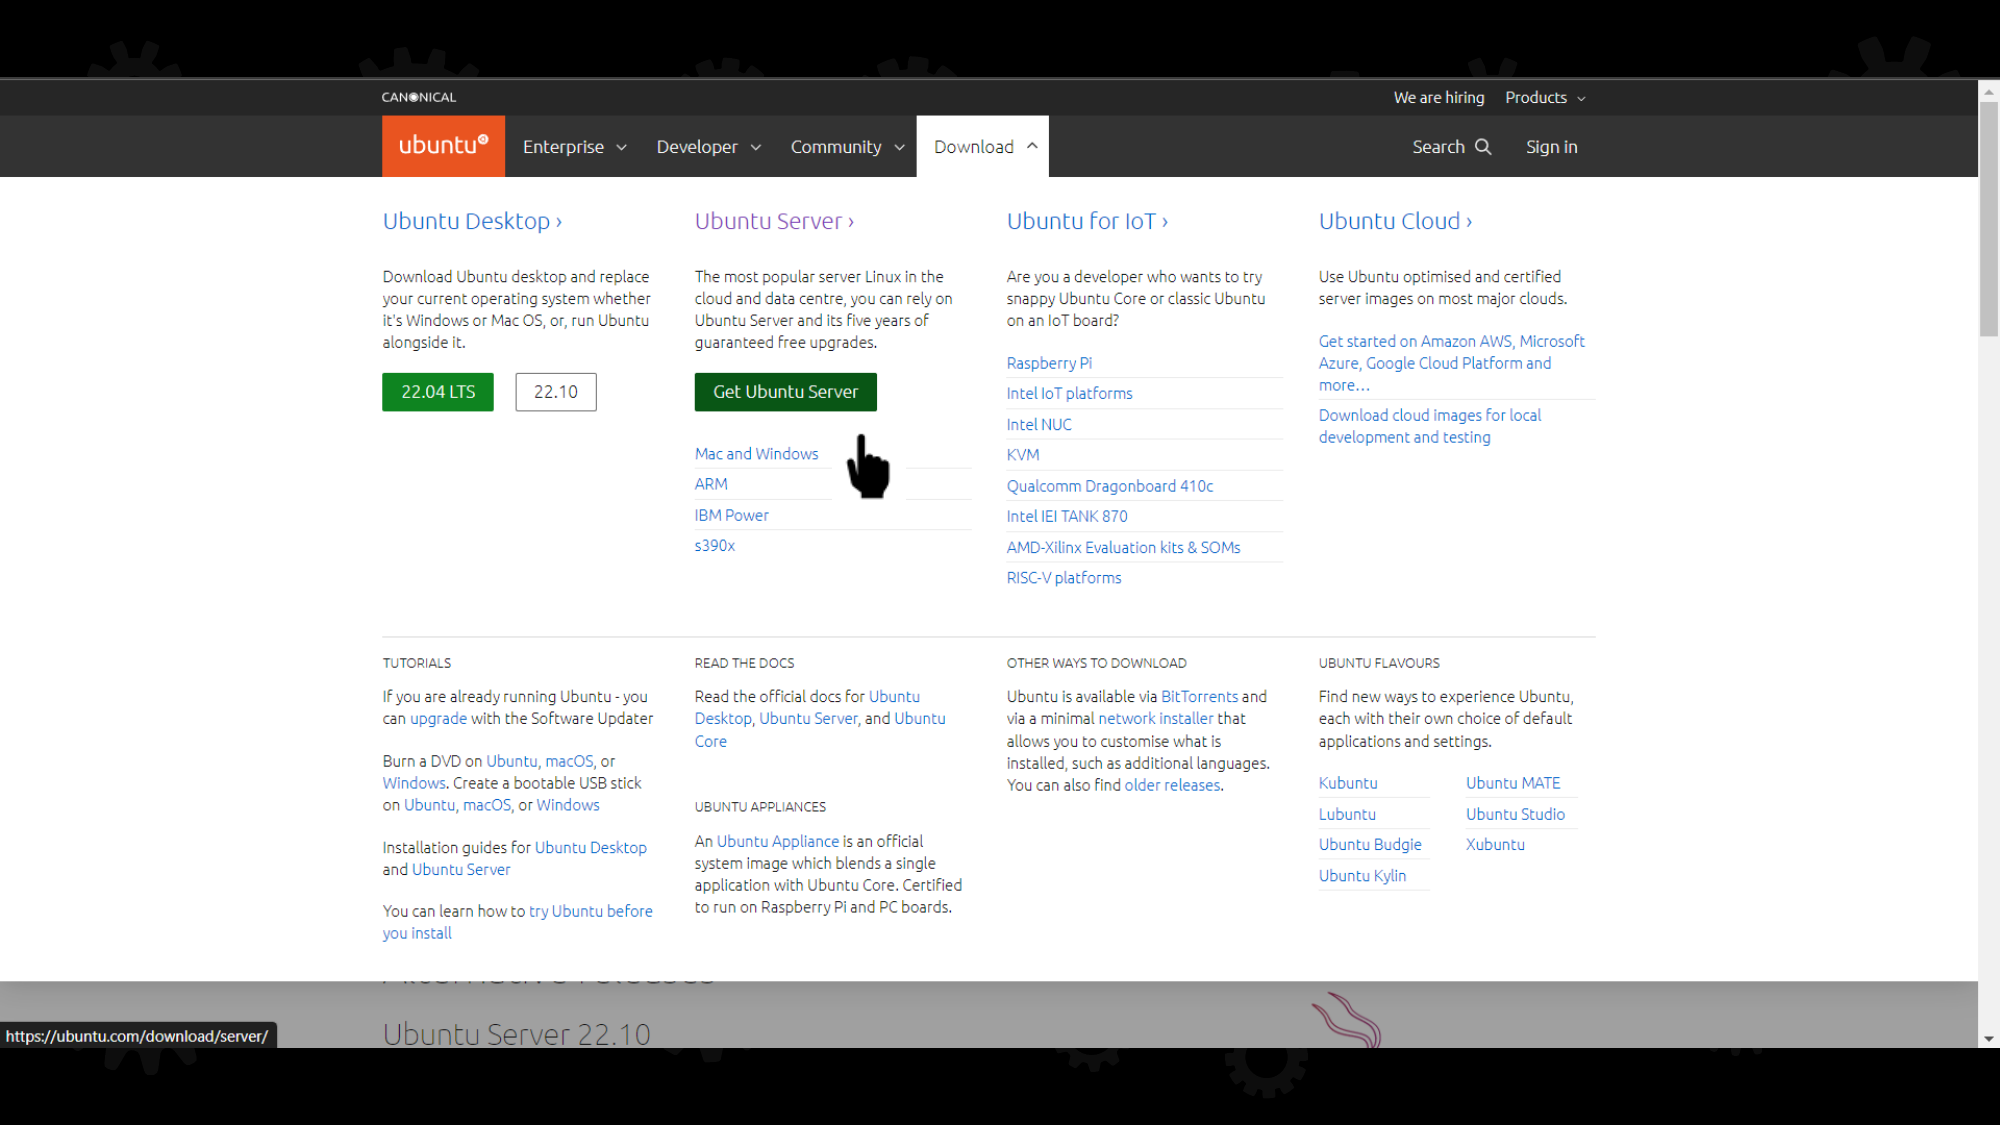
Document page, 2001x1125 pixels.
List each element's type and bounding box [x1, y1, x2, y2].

picture [0, 77, 2000, 1048]
